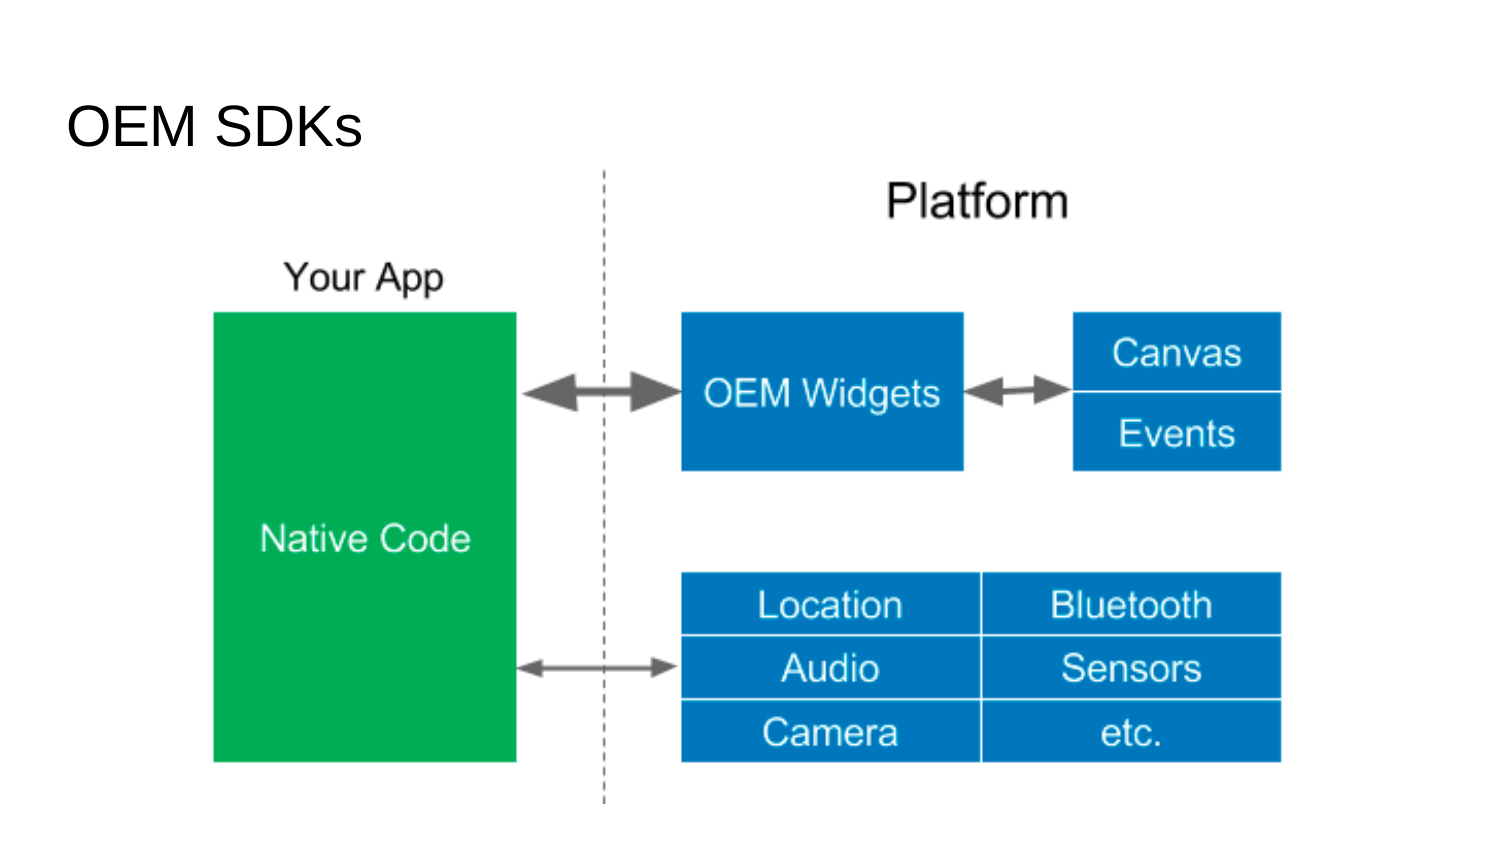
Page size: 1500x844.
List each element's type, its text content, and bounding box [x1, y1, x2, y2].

picture [210, 166, 1290, 804]
title OEM SDKs [51, 72, 1449, 167]
